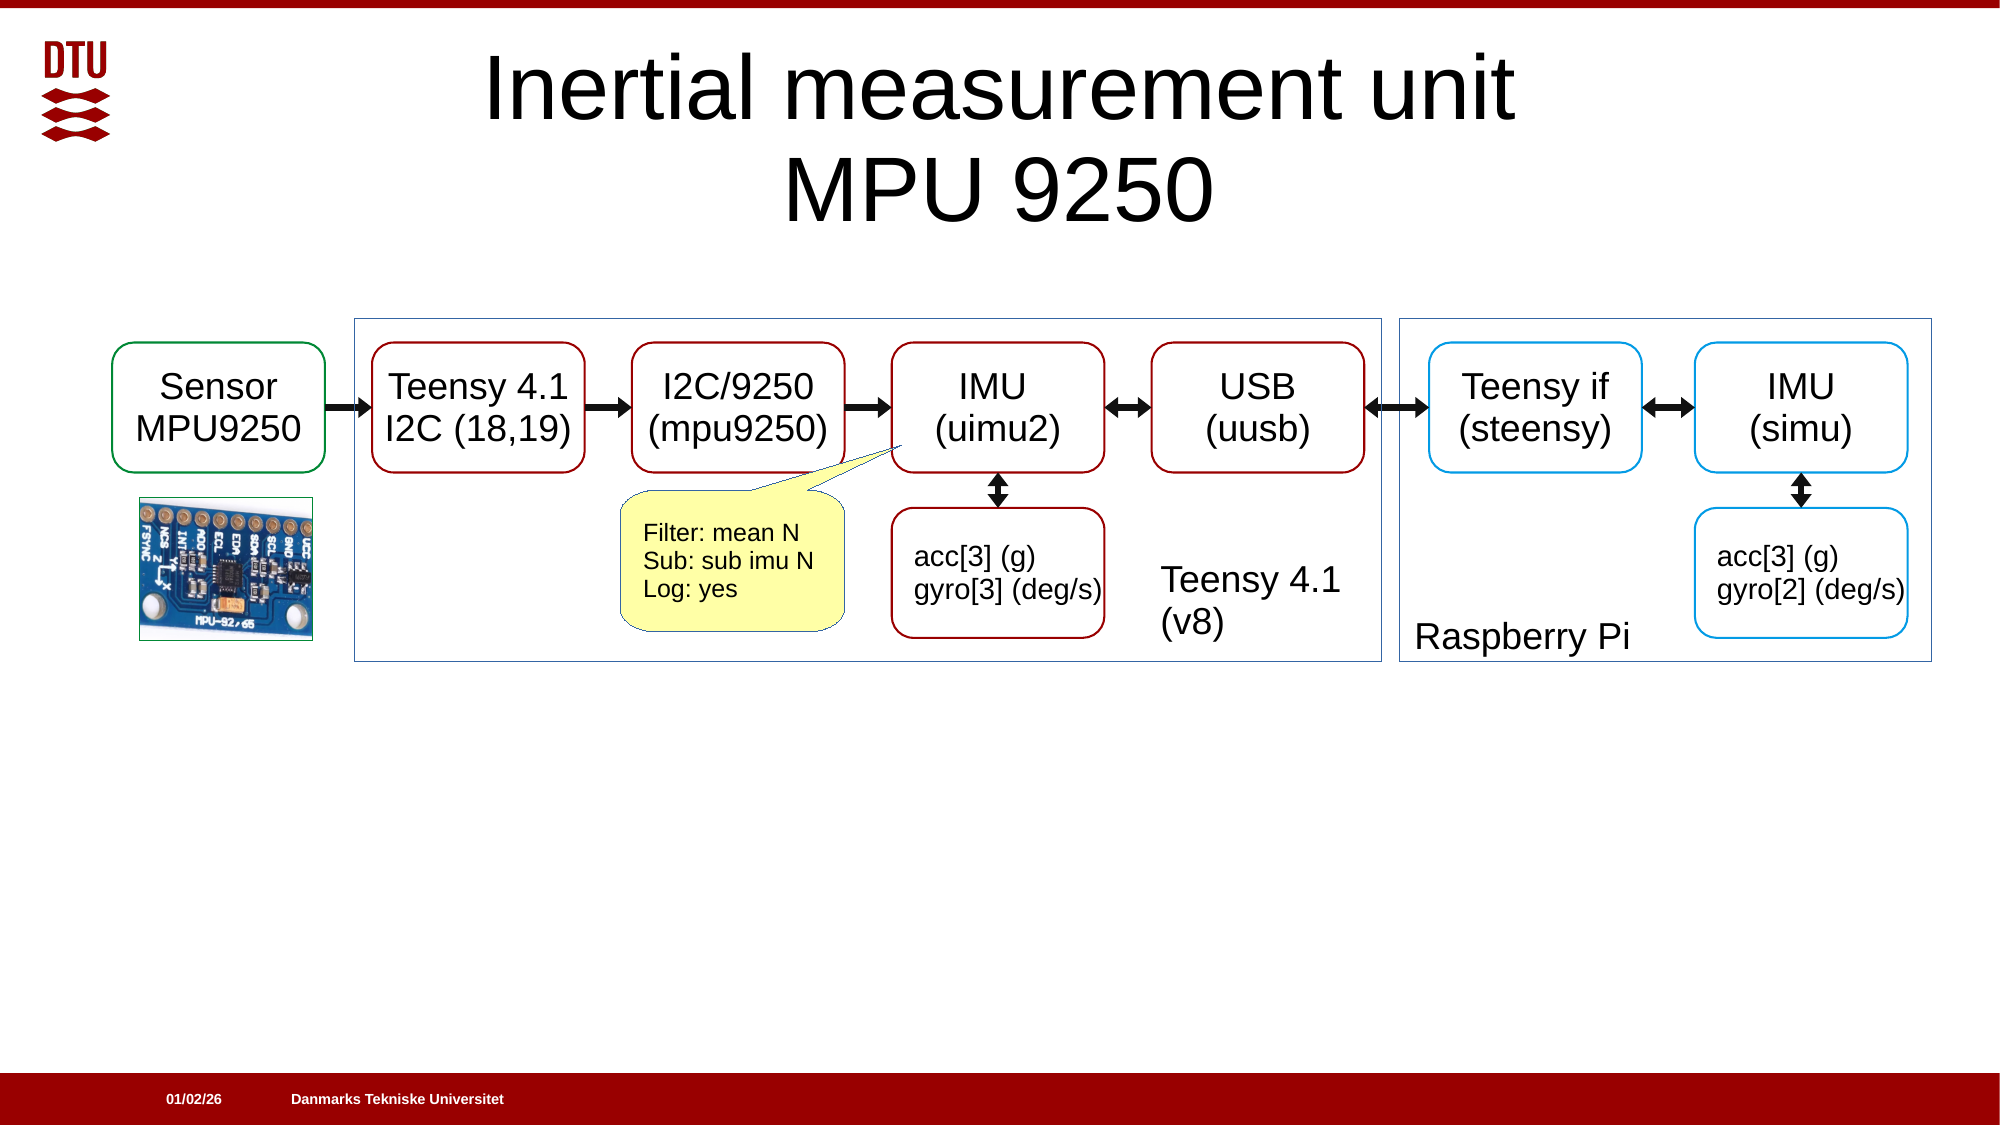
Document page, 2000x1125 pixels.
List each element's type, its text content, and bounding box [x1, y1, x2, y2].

text_box Teensy 4.1 I2C (18,19) [372, 342, 585, 473]
text_box Teensy if (steensy) [1429, 342, 1642, 473]
picture [139, 497, 313, 641]
text_box IMU (simu) [1694, 342, 1908, 473]
text_box Filter: mean N Sub: sub imu N Log: yes [620, 445, 902, 632]
text_box IMU (uimu2) [891, 342, 1105, 473]
text_box acc[3] (g) gyro[3] (deg/s) [891, 507, 1105, 638]
text_box Sensor MPU9250 [112, 342, 325, 473]
text_box USB (uusb) [1151, 342, 1365, 473]
text_box Raspberry Pi [1399, 608, 1646, 666]
text_box Teensy 4.1 (v8) [1145, 550, 1368, 650]
title Inertial measurement unit MPU 9250 [99, 36, 1900, 242]
text_box I2C/9250 (mpu9250) [631, 342, 845, 473]
text_box acc[3] (g) gyro[2] (deg/s) [1694, 507, 1908, 638]
